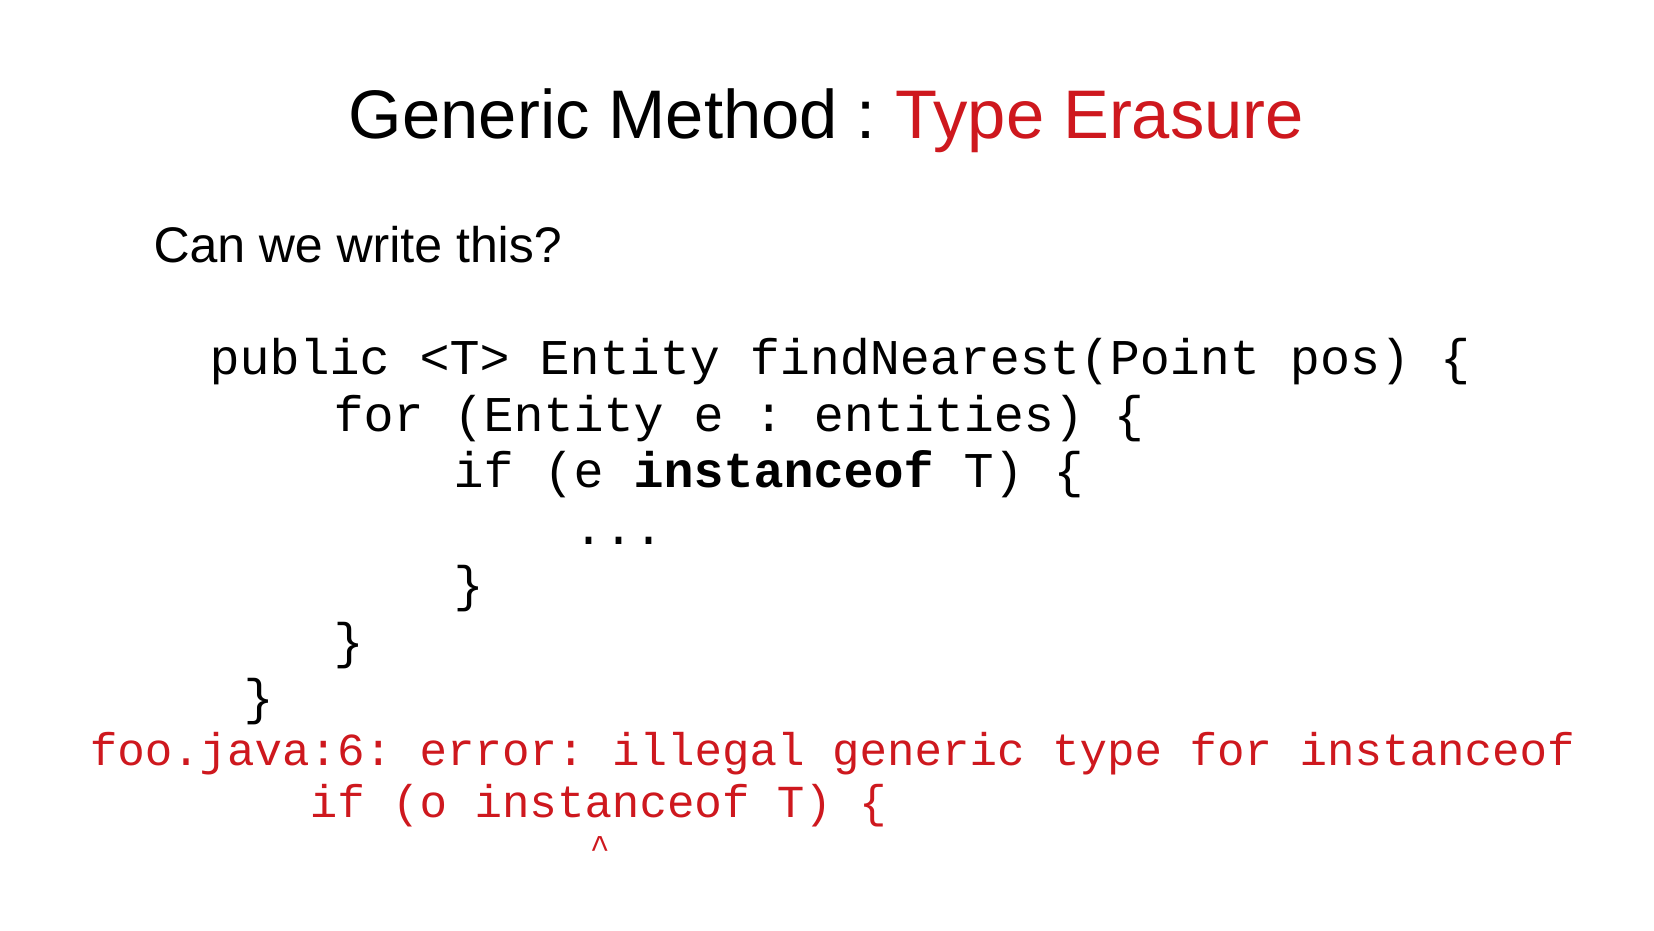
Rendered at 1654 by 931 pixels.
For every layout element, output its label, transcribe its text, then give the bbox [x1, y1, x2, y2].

text_box foo.java:6: error: illegal generic type for instanceof if (o instanceof T) { ^ [60, 705, 1654, 931]
title Generic Method : Type Erasure [82, 37, 1571, 193]
list Can we write this? public <T> Entity findNearest(Point pos) { for (Entity e : entities) { if (e instanceof T) { ... } } } [82, 217, 1571, 705]
